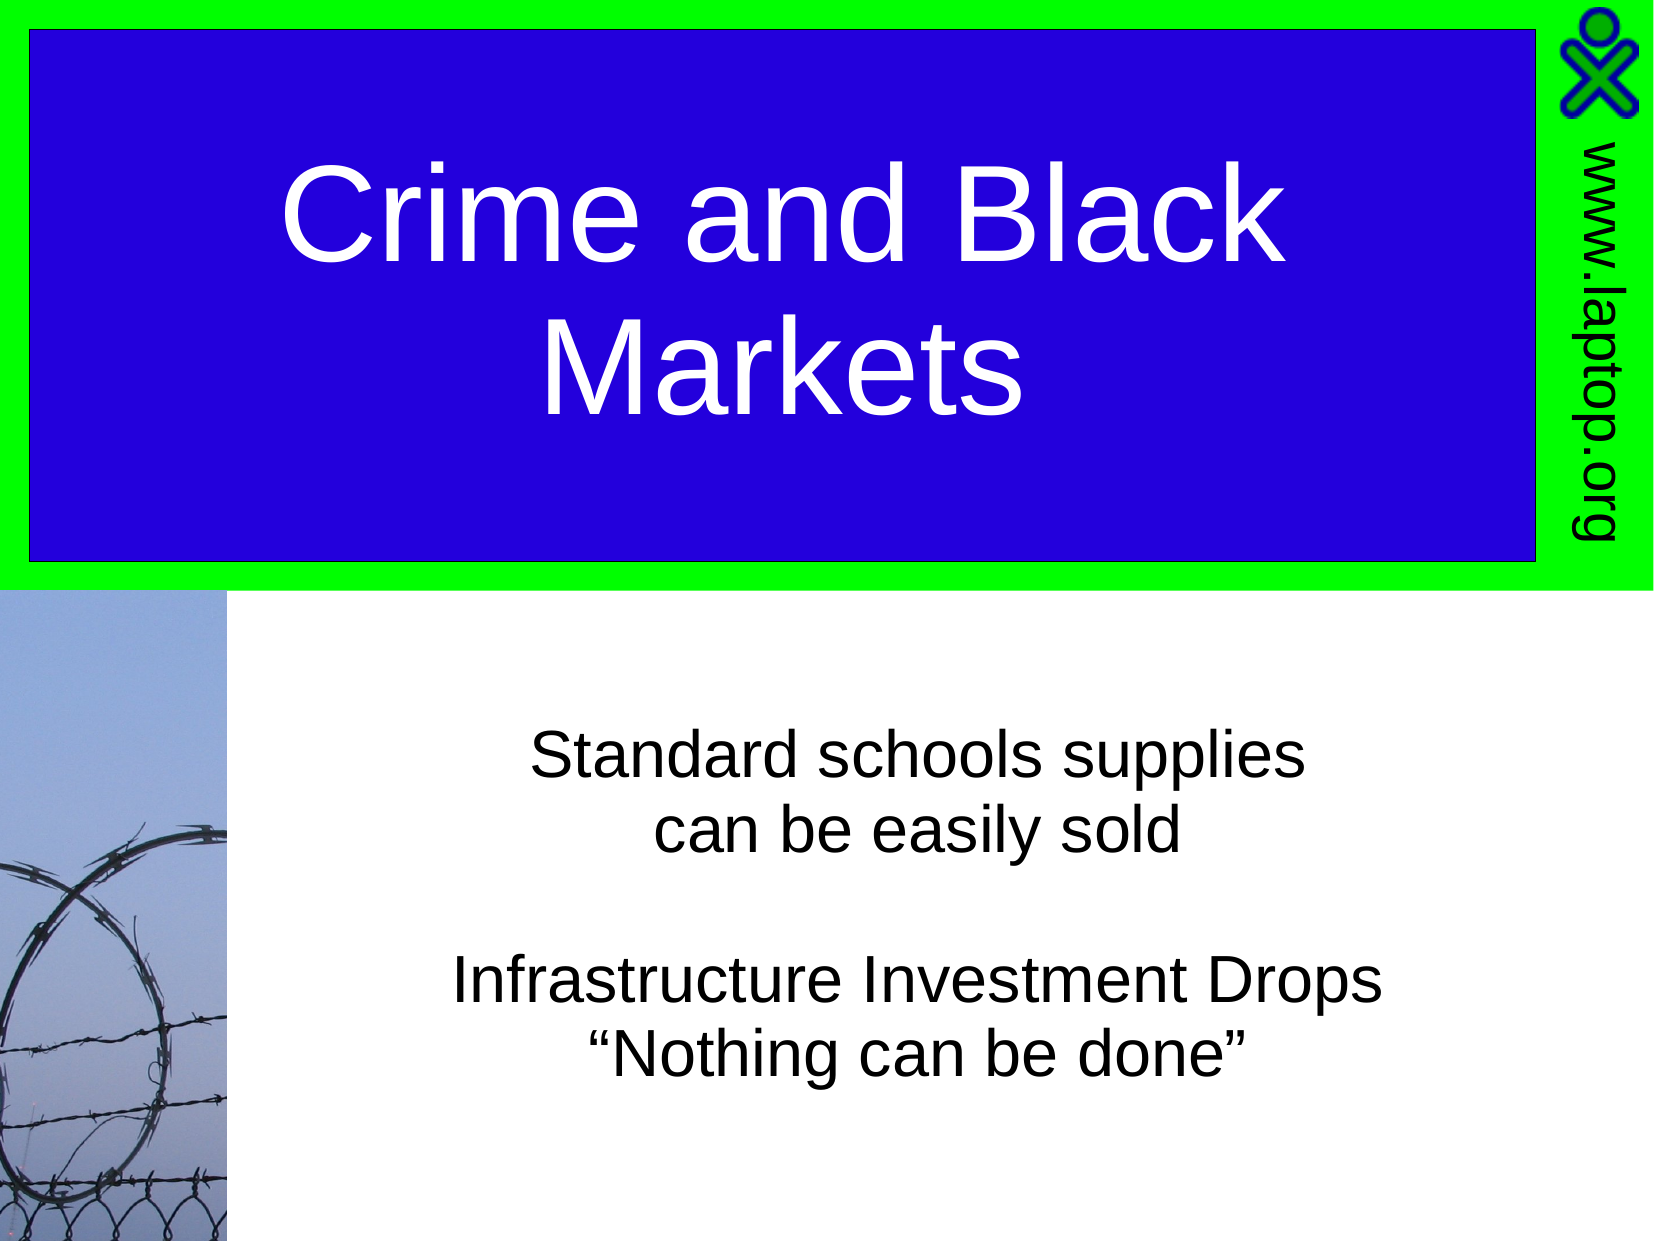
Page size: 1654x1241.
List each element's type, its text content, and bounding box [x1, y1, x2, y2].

title Crime and Black Markets [59, 56, 1506, 525]
picture [0, 590, 227, 1241]
picture [1559, 7, 1639, 119]
subtitle Standard schools supplies can be easily sold Infrastructure Investment Drops “Nothing can be done” [265, 627, 1571, 1182]
